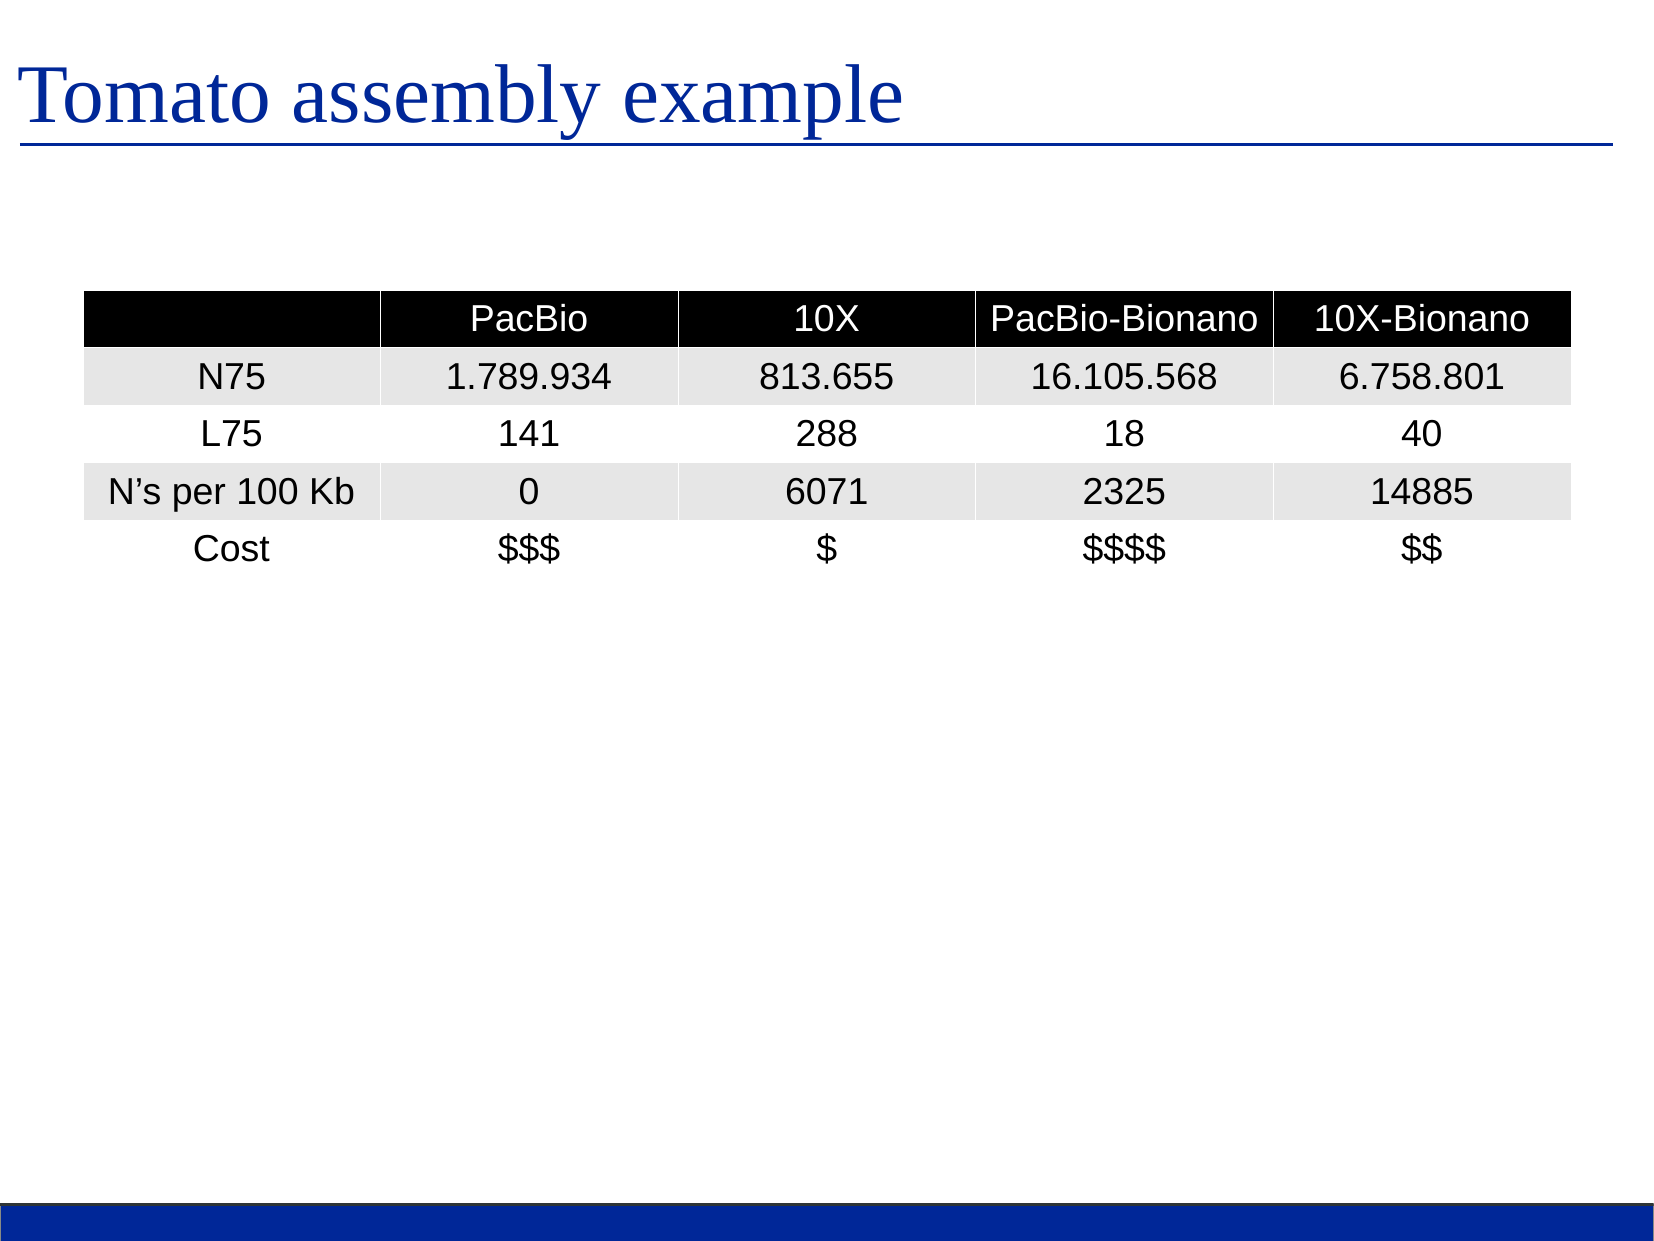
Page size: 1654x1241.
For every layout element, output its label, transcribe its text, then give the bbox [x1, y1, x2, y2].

table_header 10X [679, 291, 975, 347]
table_cell 1.789.934 [381, 348, 678, 405]
table_header PacBio [381, 291, 678, 347]
table_cell N’s per 100 Kb [84, 463, 380, 520]
table_cell N75 [84, 348, 380, 405]
table_cell 14885 [1274, 463, 1571, 520]
table_cell 0 [381, 463, 678, 520]
title Tomato assembly example [17, 0, 1589, 198]
table_cell $$$ [381, 521, 678, 577]
table_cell $ [679, 521, 975, 577]
table_cell Cost [84, 521, 380, 577]
table_cell $$$$ [976, 521, 1273, 577]
table_cell 288 [679, 406, 975, 462]
table_header 10X-Bionano [1274, 291, 1571, 347]
table_cell 2325 [976, 463, 1273, 520]
table_cell 141 [381, 406, 678, 462]
table_header [84, 291, 380, 347]
table_cell 6071 [679, 463, 975, 520]
table_cell 813.655 [679, 348, 975, 405]
table_cell 18 [976, 406, 1273, 462]
table_cell 6.758.801 [1274, 348, 1571, 405]
table_cell 40 [1274, 406, 1571, 462]
table_cell $$ [1274, 521, 1571, 577]
table_cell 16.105.568 [976, 348, 1273, 405]
table_cell L75 [84, 406, 380, 462]
table_header PacBio-Bionano [976, 291, 1273, 347]
